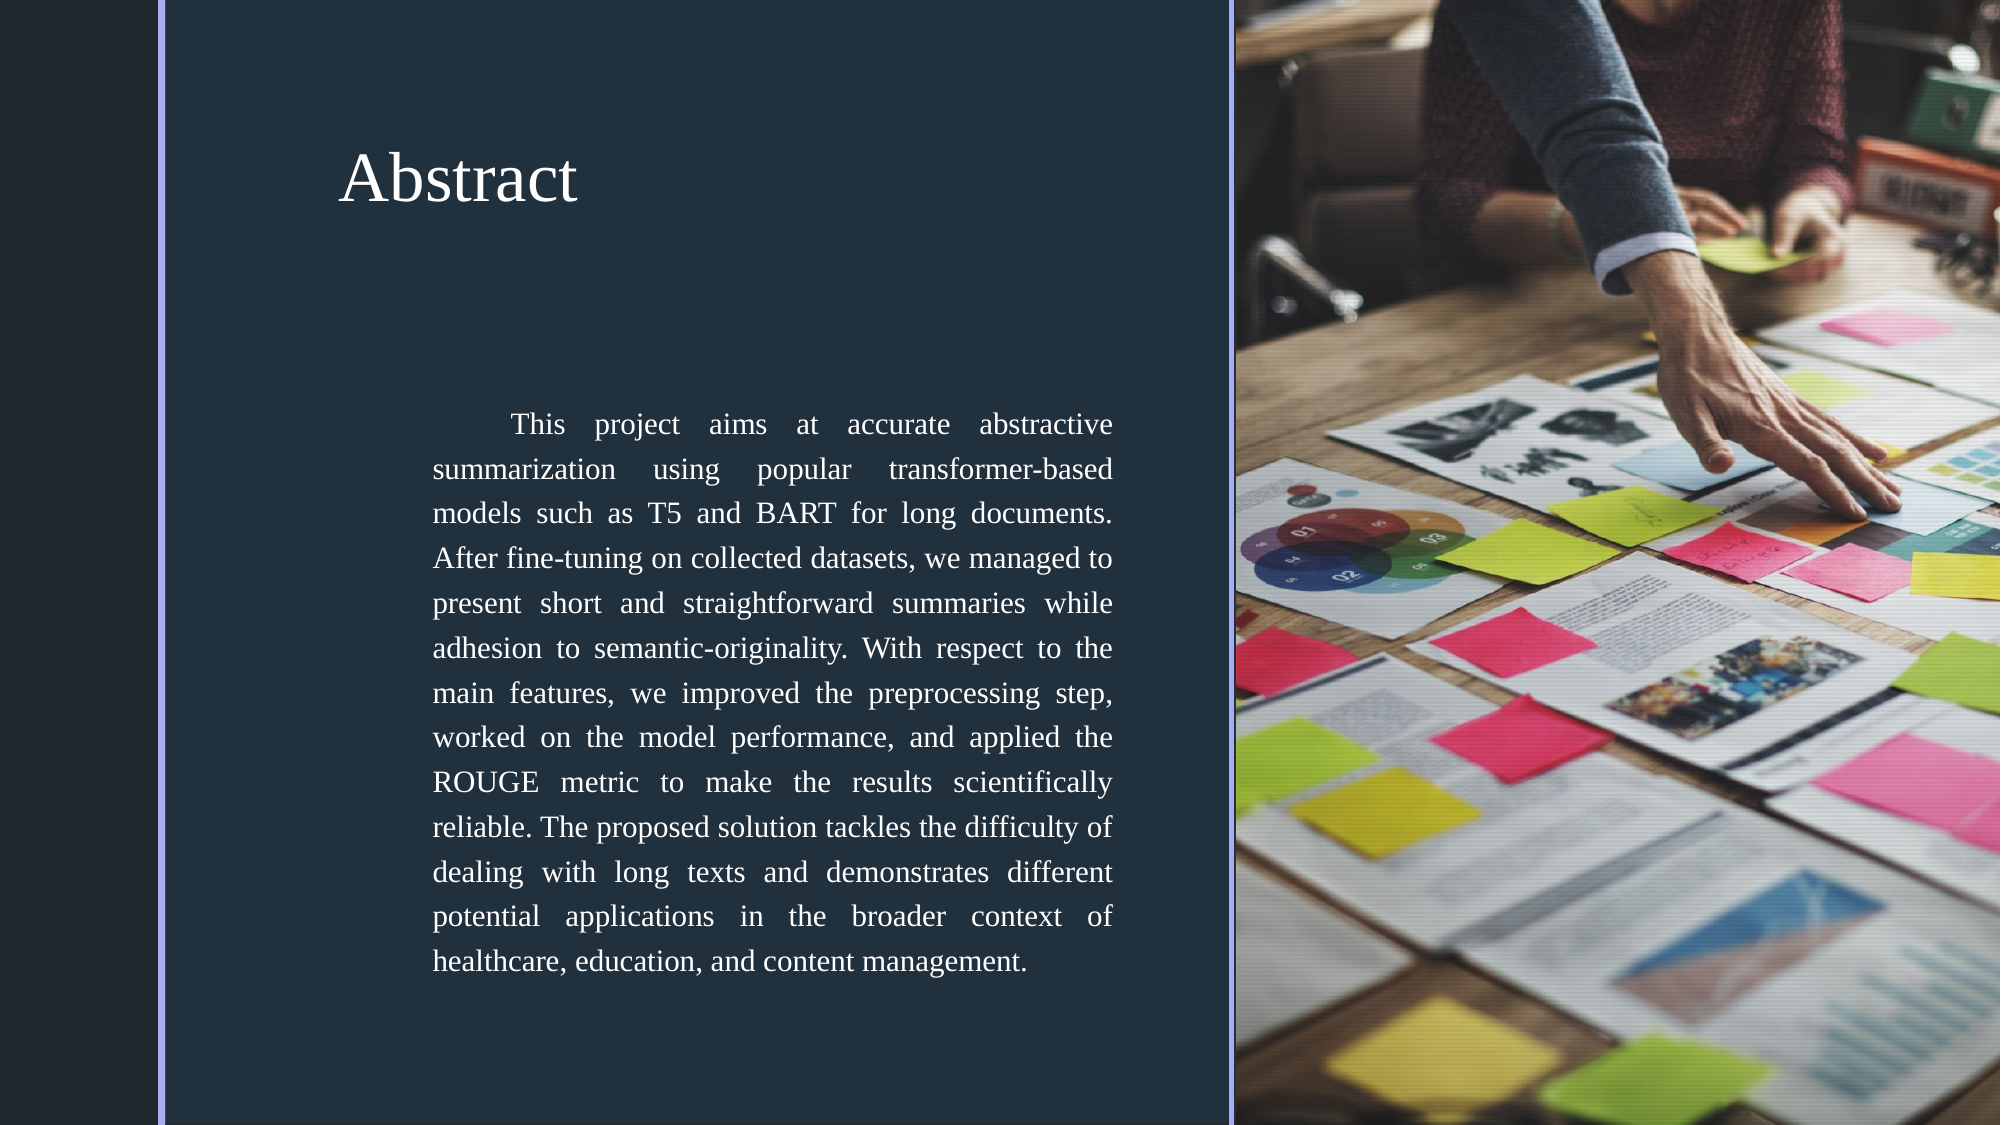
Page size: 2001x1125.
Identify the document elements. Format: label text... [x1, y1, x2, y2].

text_box [0, 0, 1236, 1125]
title Abstract [323, 132, 1143, 310]
picture [1236, 0, 2000, 1125]
list This project aims at accurate abstractive summarization using popular transformer-based models such as T5 and BART for long documents. After fine-tuning on collected datasets, we managed to present short and straightforward summaries while adhesion to semantic-originality. With respect to the main features, we improved the preprocessing step, worked on the model performance, and applied the ROUGE metric to make the results scientifically reliable. The proposed solution tackles the difficulty of dealing with long texts and demonstrates different potential applications in the broader context of healthcare, education, and content management. [323, 336, 1128, 993]
